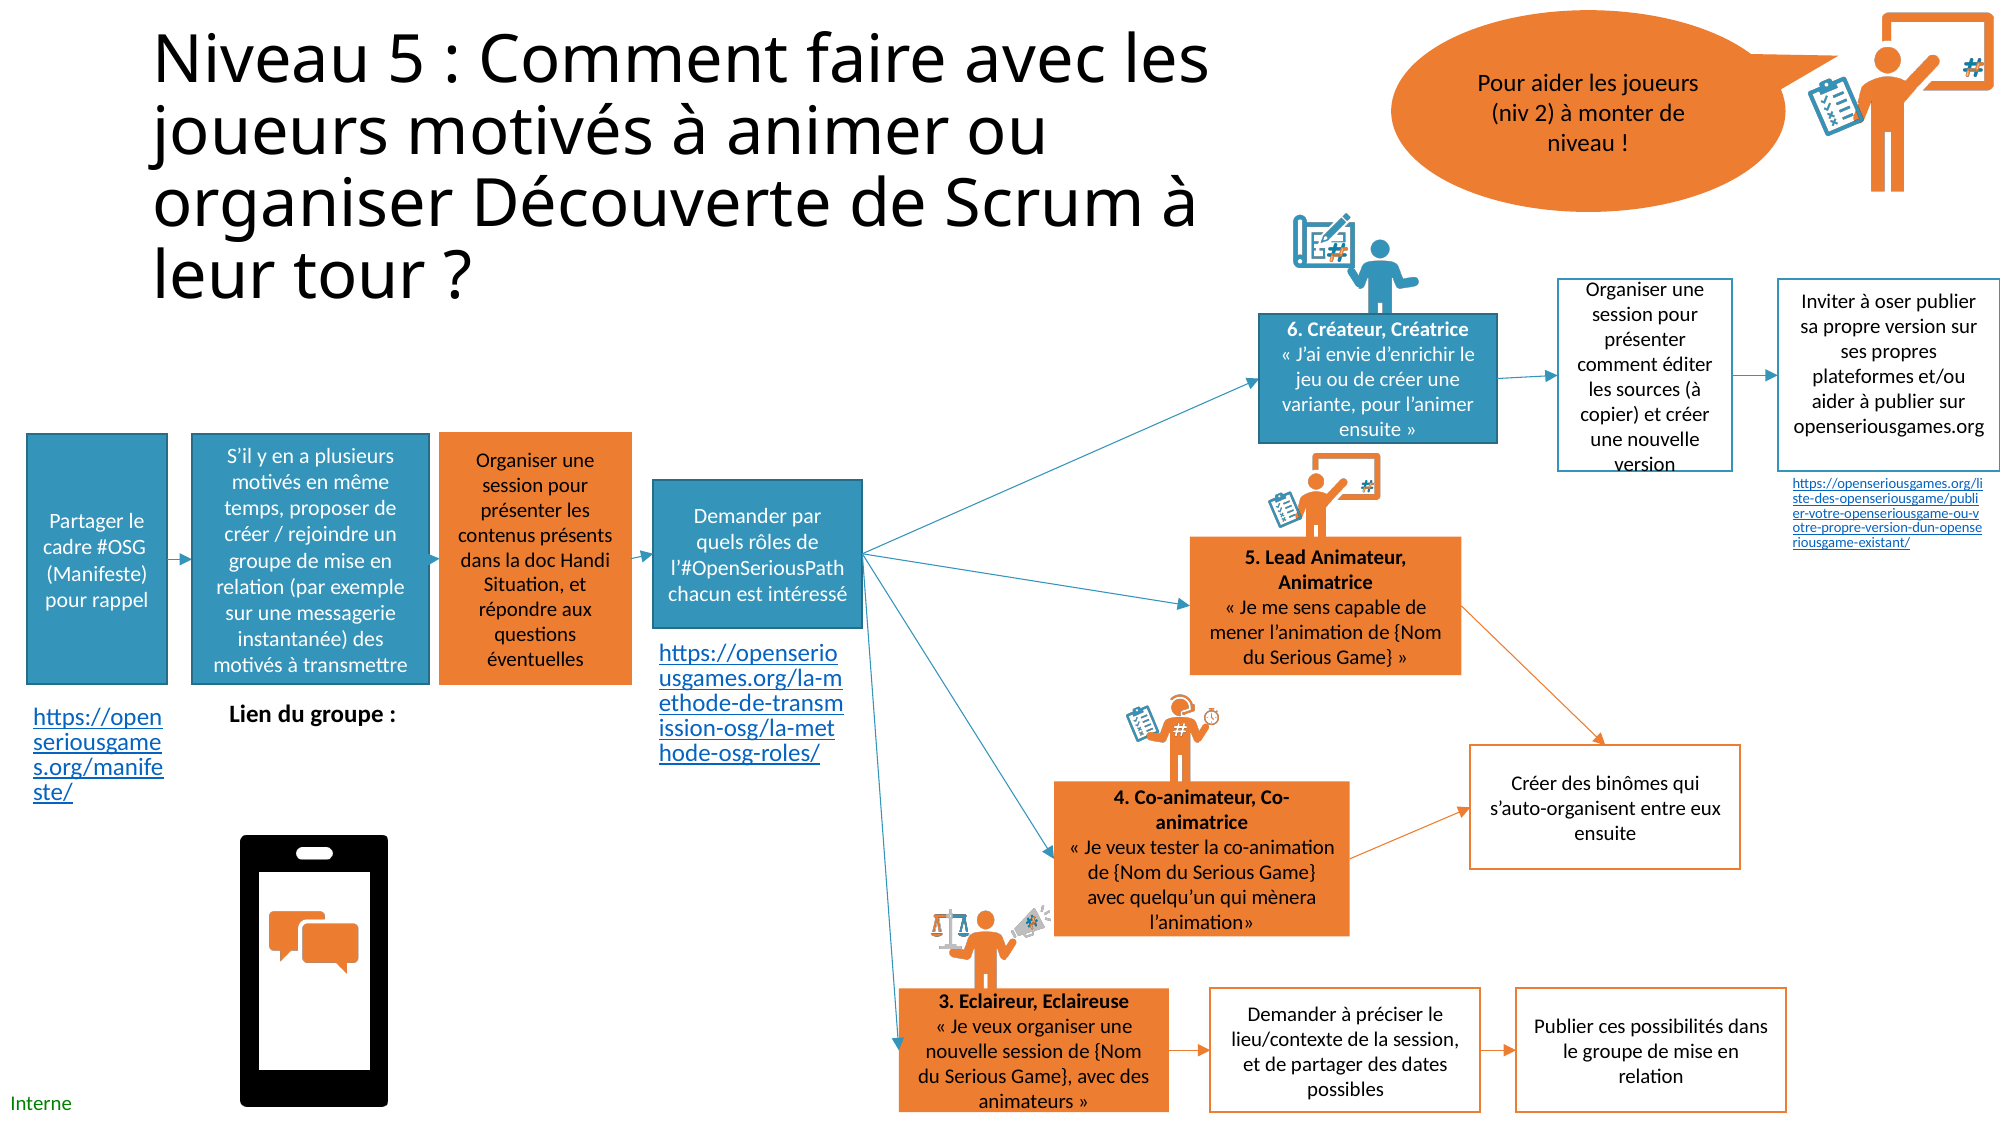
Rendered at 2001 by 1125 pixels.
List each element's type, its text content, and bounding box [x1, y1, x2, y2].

text_box Inviter à oser publier sa propre version sur ses propres plateformes et/ou aider à publier sur openseriousgames.org [1777, 279, 2000, 467]
text_box [1864, 85, 1876, 105]
title Niveau 5 : Comment faire avec les joueurs motivés à animer ou organiser Découverte de Scrum à leur tour ? [137, 59, 1332, 278]
picture [1259, 443, 1384, 536]
text_box https://openseriousgames.org/la-methode-de-transmission-osg/la-methode-osg-roles/ [644, 629, 860, 705]
text_box [1302, 496, 1309, 508]
text_box Demander par quels rôles de l’#OpenSeriousPath chacun est intéressé [653, 479, 863, 628]
text_box [1347, 267, 1363, 288]
text_box S’il y en a plusieurs motivés en même temps, proposer de créer / rejoindre un groupe de mise en relation (par exemple sur une messagerie instantanée) des motivés à transmettre [191, 434, 430, 685]
text_box Pour aider les joueurs (niv 2) à monter de niveau ! [1391, 10, 1839, 212]
picture [224, 822, 404, 1119]
text_box [1001, 938, 1017, 959]
picture [1117, 689, 1222, 781]
picture [927, 895, 1055, 988]
text_box 5. Lead Animateur, Animatrice « Je me sens capable de mener l’animation de {Nom du Serious Game} » [1189, 536, 1462, 676]
text_box [1325, 242, 1350, 263]
text_box Partager le cadre #OSG (Manifeste) pour rappel [27, 434, 167, 685]
text_box 3. Eclaireur, Eclaireuse « Je veux organiser une nouvelle session de {Nom du Serious Game}, avec des animateurs » [898, 988, 1169, 1113]
picture [1793, 0, 2000, 196]
text_box Demander à préciser le lieu/contexte de la session, et de partager des dates possibles [1210, 988, 1481, 1113]
text_box Créer des binômes qui s’auto-organisent entre eux ensuite [1470, 745, 1741, 870]
text_box https://openseriousgames.org/manifeste/ [18, 693, 183, 769]
picture [1288, 205, 1436, 314]
text_box 6. Créateur, Créatrice « J’ai envie d’enrichir le jeu ou de créer une variante, pour l’animer ensuite » [1259, 314, 1497, 443]
text_box Organiser une session pour présenter comment éditer les sources (à copier) et créer une nouvelle version [1557, 279, 1733, 472]
text_box Lien du groupe : [194, 690, 432, 735]
text_box Organiser une session pour présenter les contenus présents dans la doc Handi Situation, et répondre aux questions éventuelles [439, 432, 632, 685]
text_box [1195, 727, 1210, 742]
text_box 4. Co-animateur, Co-animatrice « Je veux tester la co-animation de {Nom du Serious Game} avec quelqu’un qui mènera l’animation» [1054, 781, 1350, 937]
text_box Publier ces possibilités dans le groupe de mise en relation [1516, 988, 1787, 1113]
text_box https://openseriousgames.org/liste-des-openseriousgame/publier-votre-openseriousgame-ou-votre-propre-version-dun-openseriousgame-existant/ [1777, 467, 2000, 517]
